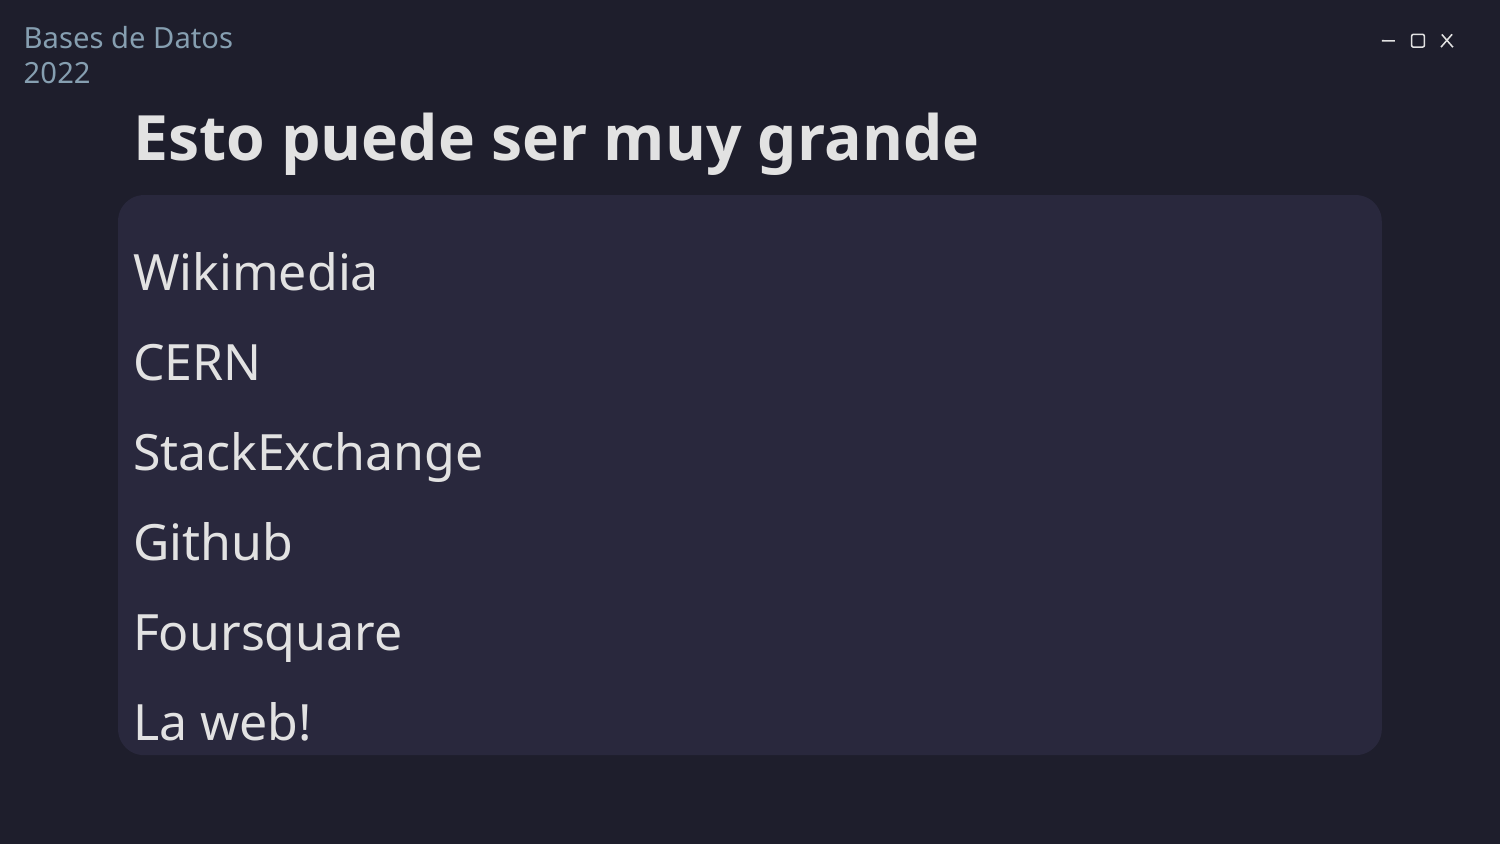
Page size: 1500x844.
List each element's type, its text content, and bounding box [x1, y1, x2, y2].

title Esto puede ser muy grande [118, 88, 1382, 183]
list Wikimedia CERN StackExchange Github Foursquare La web! [118, 195, 1382, 750]
